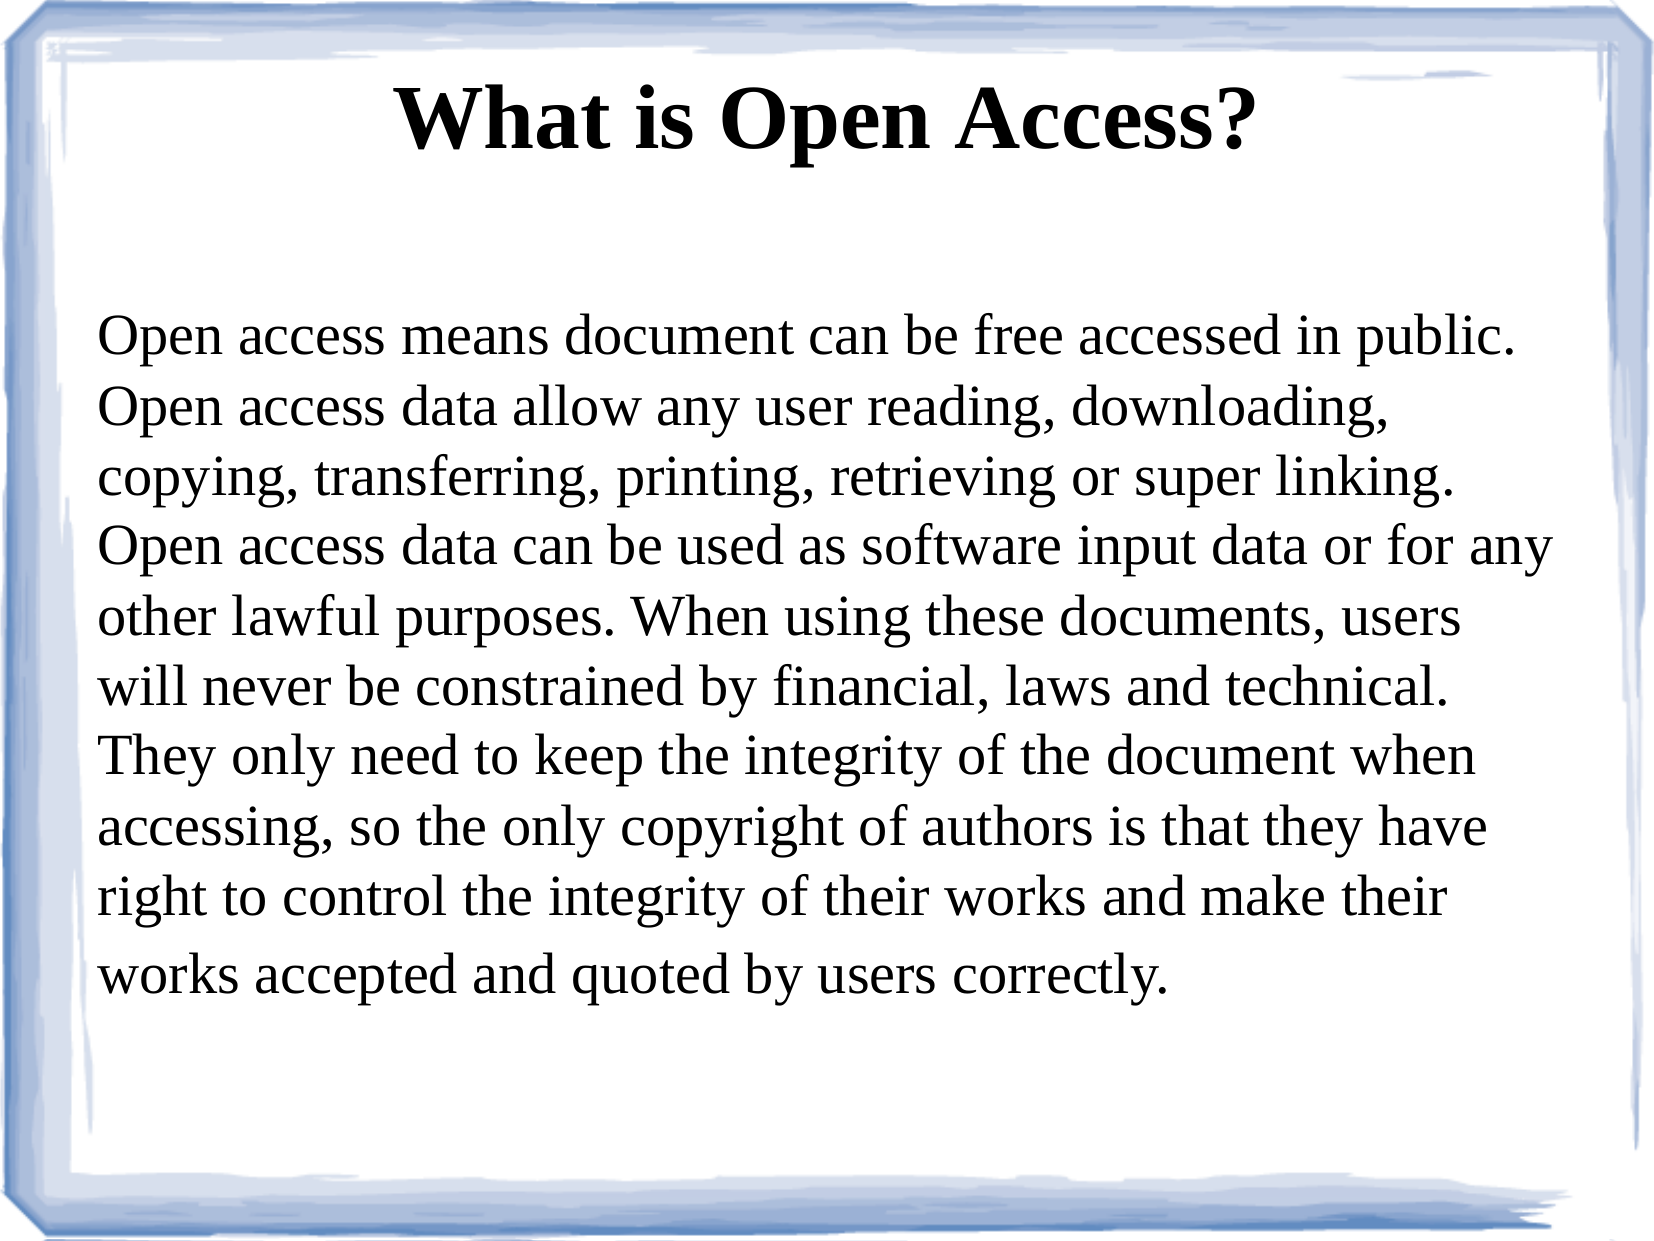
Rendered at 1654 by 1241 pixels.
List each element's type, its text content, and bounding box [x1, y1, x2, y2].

picture [0, 0, 1654, 1241]
title What is Open Access? [82, 49, 1571, 257]
text_box Open access means document can be free accessed in public. Open access data allow any user reading, downloading, copying, transferring, printing, retrieving or super linking. Open access data can be used as software input data or for any other lawful purposes. When using these documents, users will never be constrained by financial, laws and technical. They only need to keep the integrity of the document when accessing, so the only copyright of authors is that they have right to control the integrity of their works and make their works accepted and quoted by users correctly. [82, 289, 1571, 1108]
